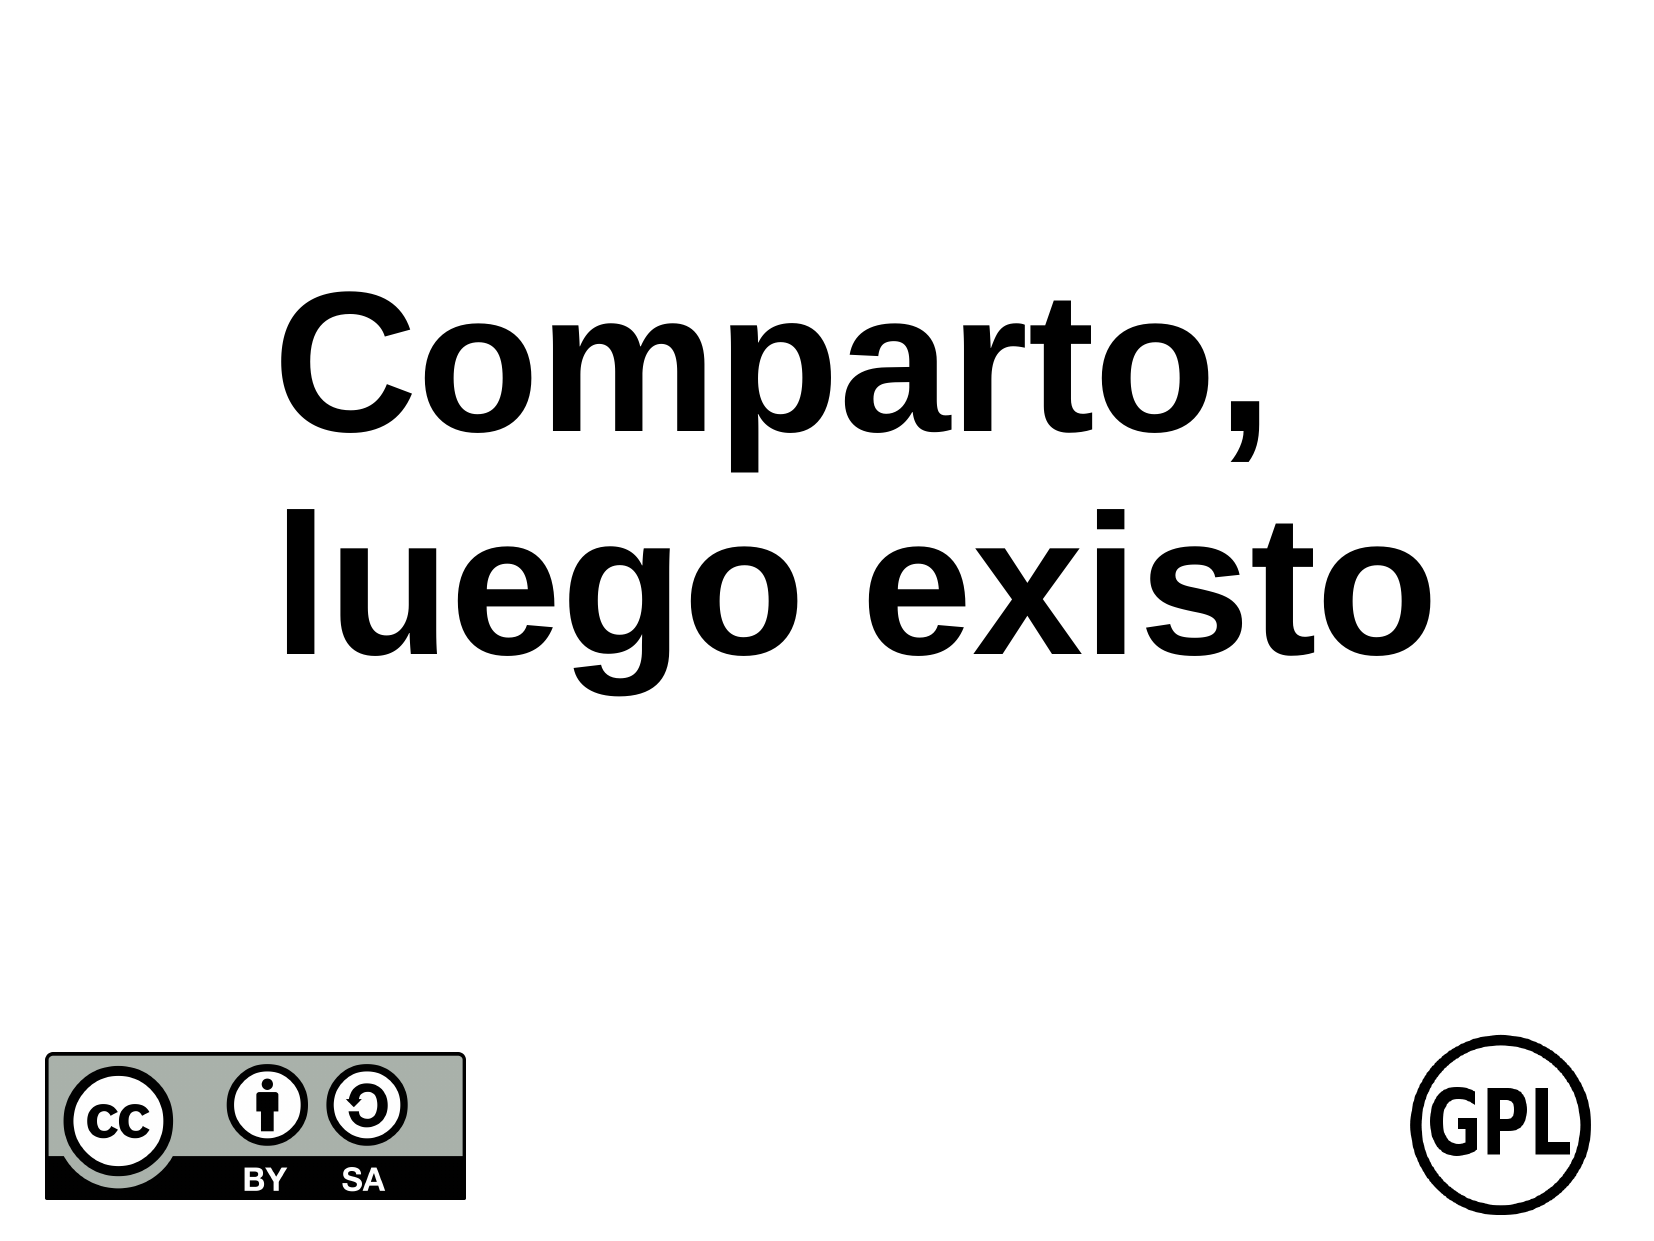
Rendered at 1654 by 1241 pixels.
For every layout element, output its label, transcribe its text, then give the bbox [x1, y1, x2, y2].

picture [45, 1052, 466, 1201]
text_box Comparto, luego existo [186, 243, 1456, 706]
picture [1410, 1034, 1591, 1216]
